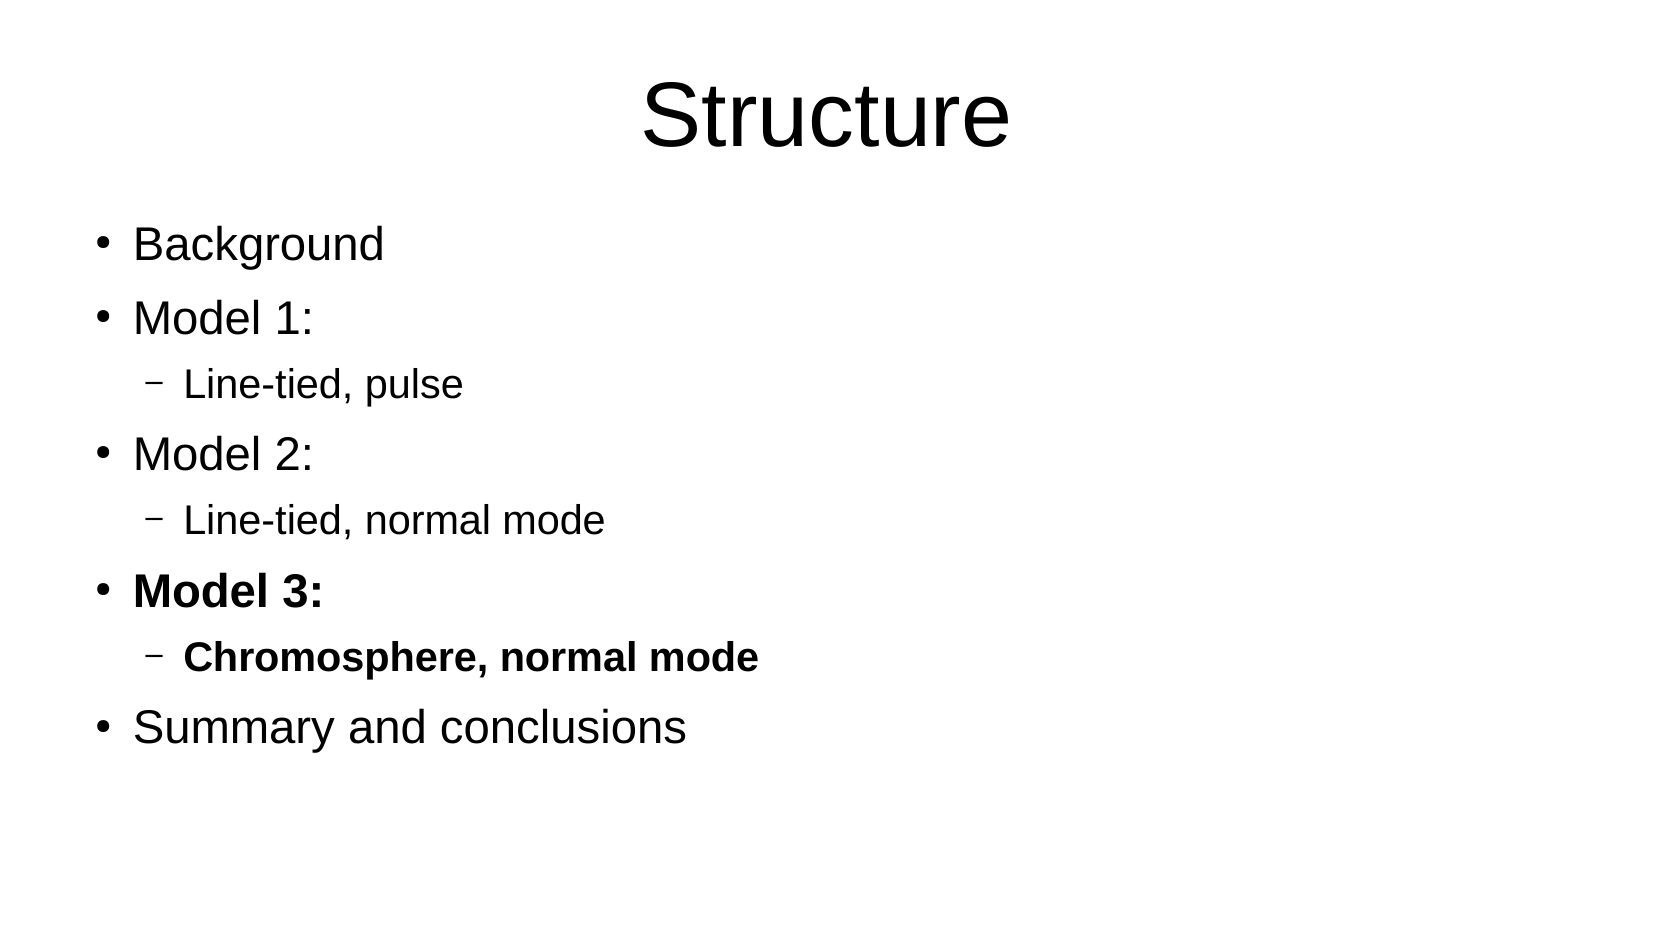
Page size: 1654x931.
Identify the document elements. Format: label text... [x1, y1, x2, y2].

list Background Model 1: Line-tied, pulse Model 2: Line-tied, normal mode Model 3: Chromosphere, normal mode Summary and conclusions [82, 217, 1571, 758]
title Structure [82, 37, 1571, 193]
